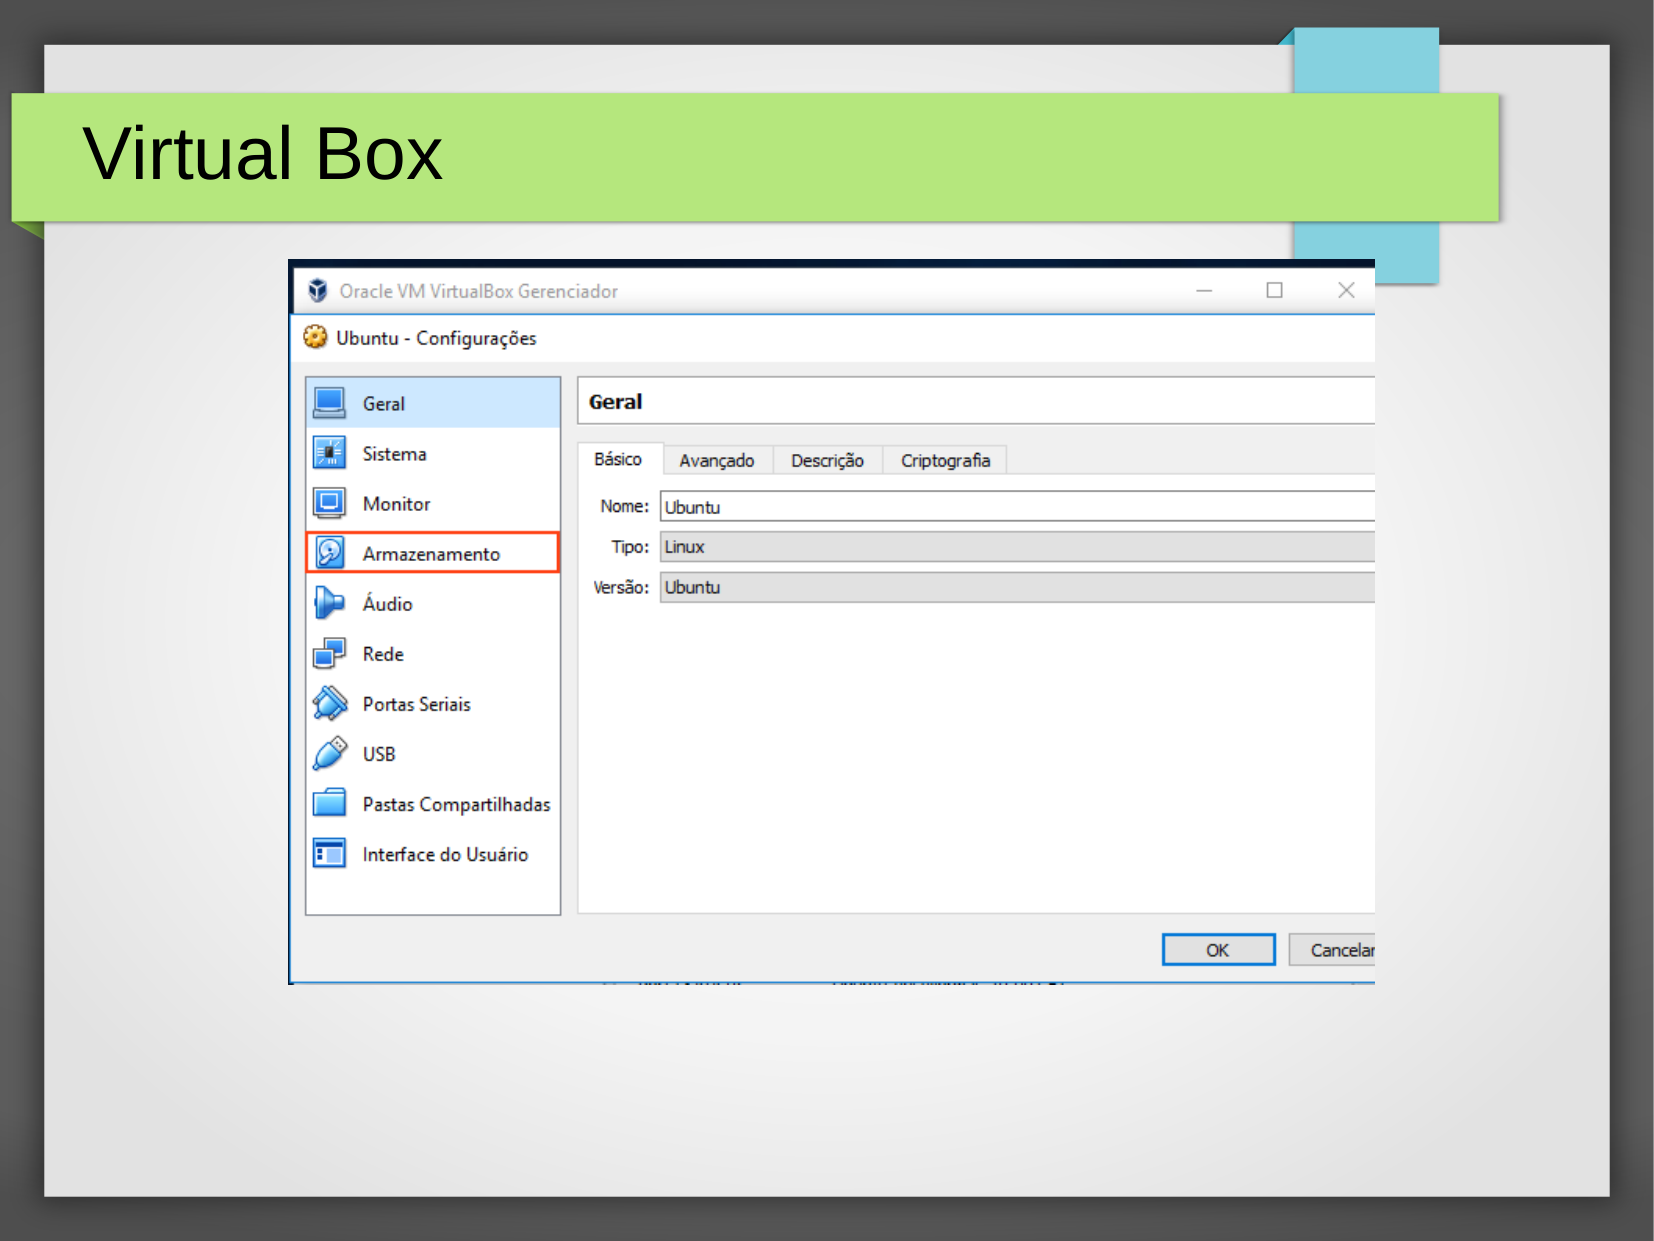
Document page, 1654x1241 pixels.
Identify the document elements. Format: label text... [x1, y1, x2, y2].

title Virtual Box [82, 94, 1264, 213]
picture [0, 0, 1654, 1241]
